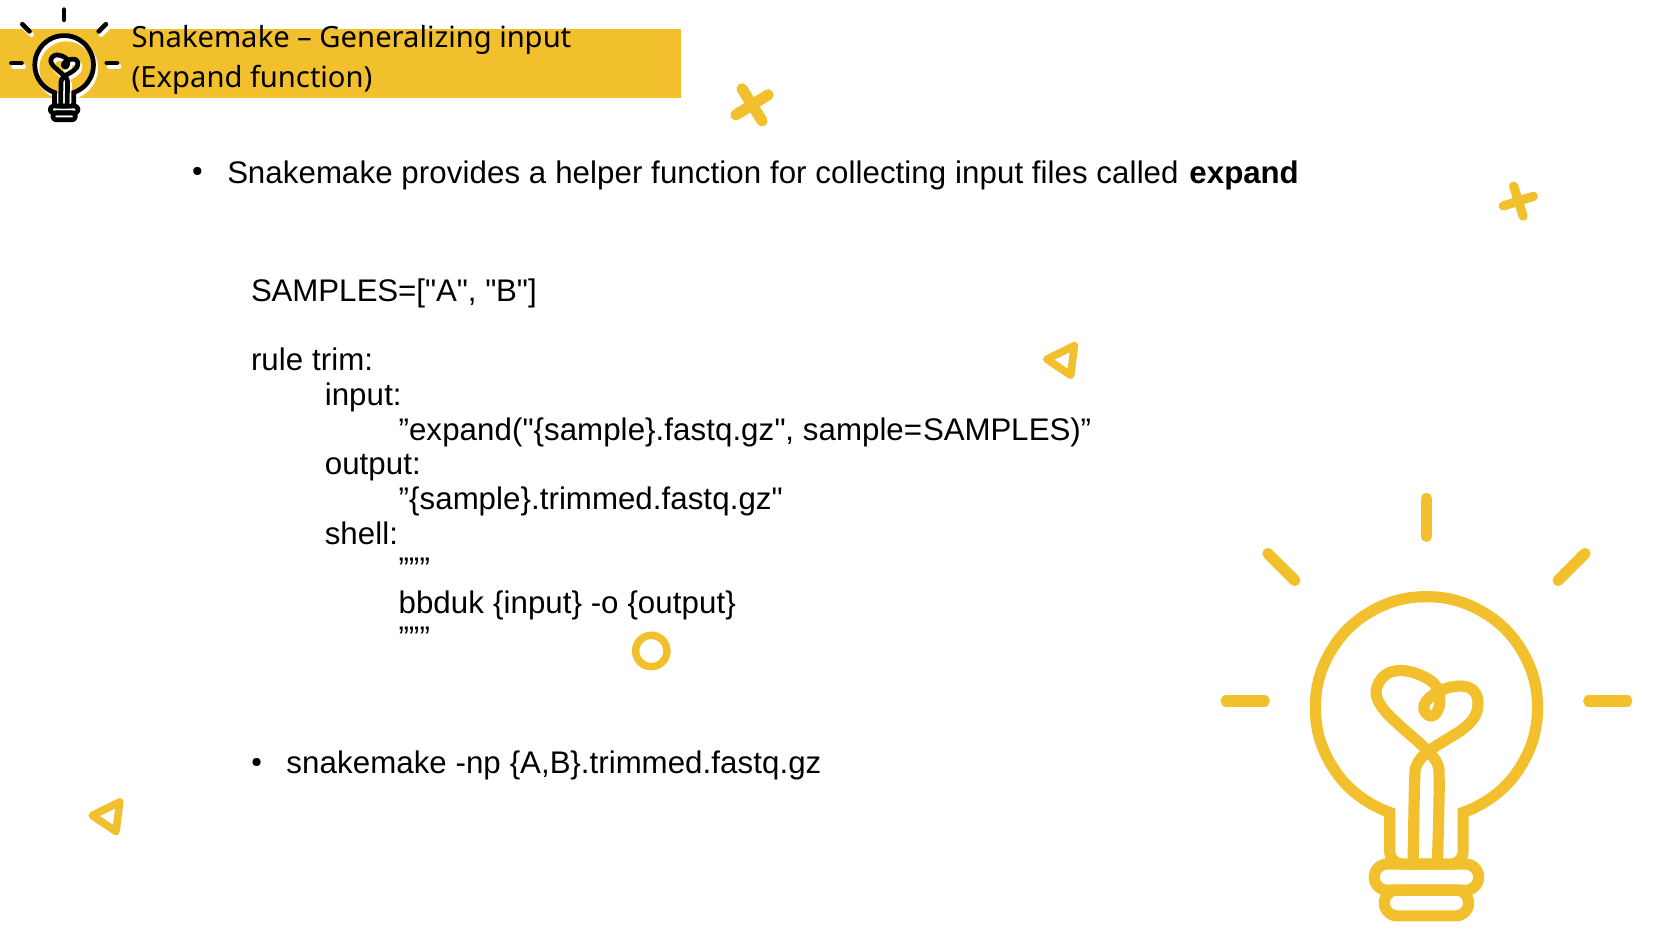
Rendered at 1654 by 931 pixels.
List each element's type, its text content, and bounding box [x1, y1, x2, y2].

text_box SAMPLES=["A", "B"] rule trim: input: ”expand("{sample}.fastq.gz", sample=SAMPLES)” output: ”{sample}.trimmed.fastq.gz" shell: ””” bbduk {input} -o {output} ””” [236, 265, 1418, 767]
title Snakemake – Generalizing input (Expand function) [131, 16, 578, 97]
text_box Snakemake provides a helper function for collecting input files called expand [177, 147, 1329, 198]
text_box snakemake -np {A,B}.trimmed.fastq.gz [236, 738, 1300, 823]
